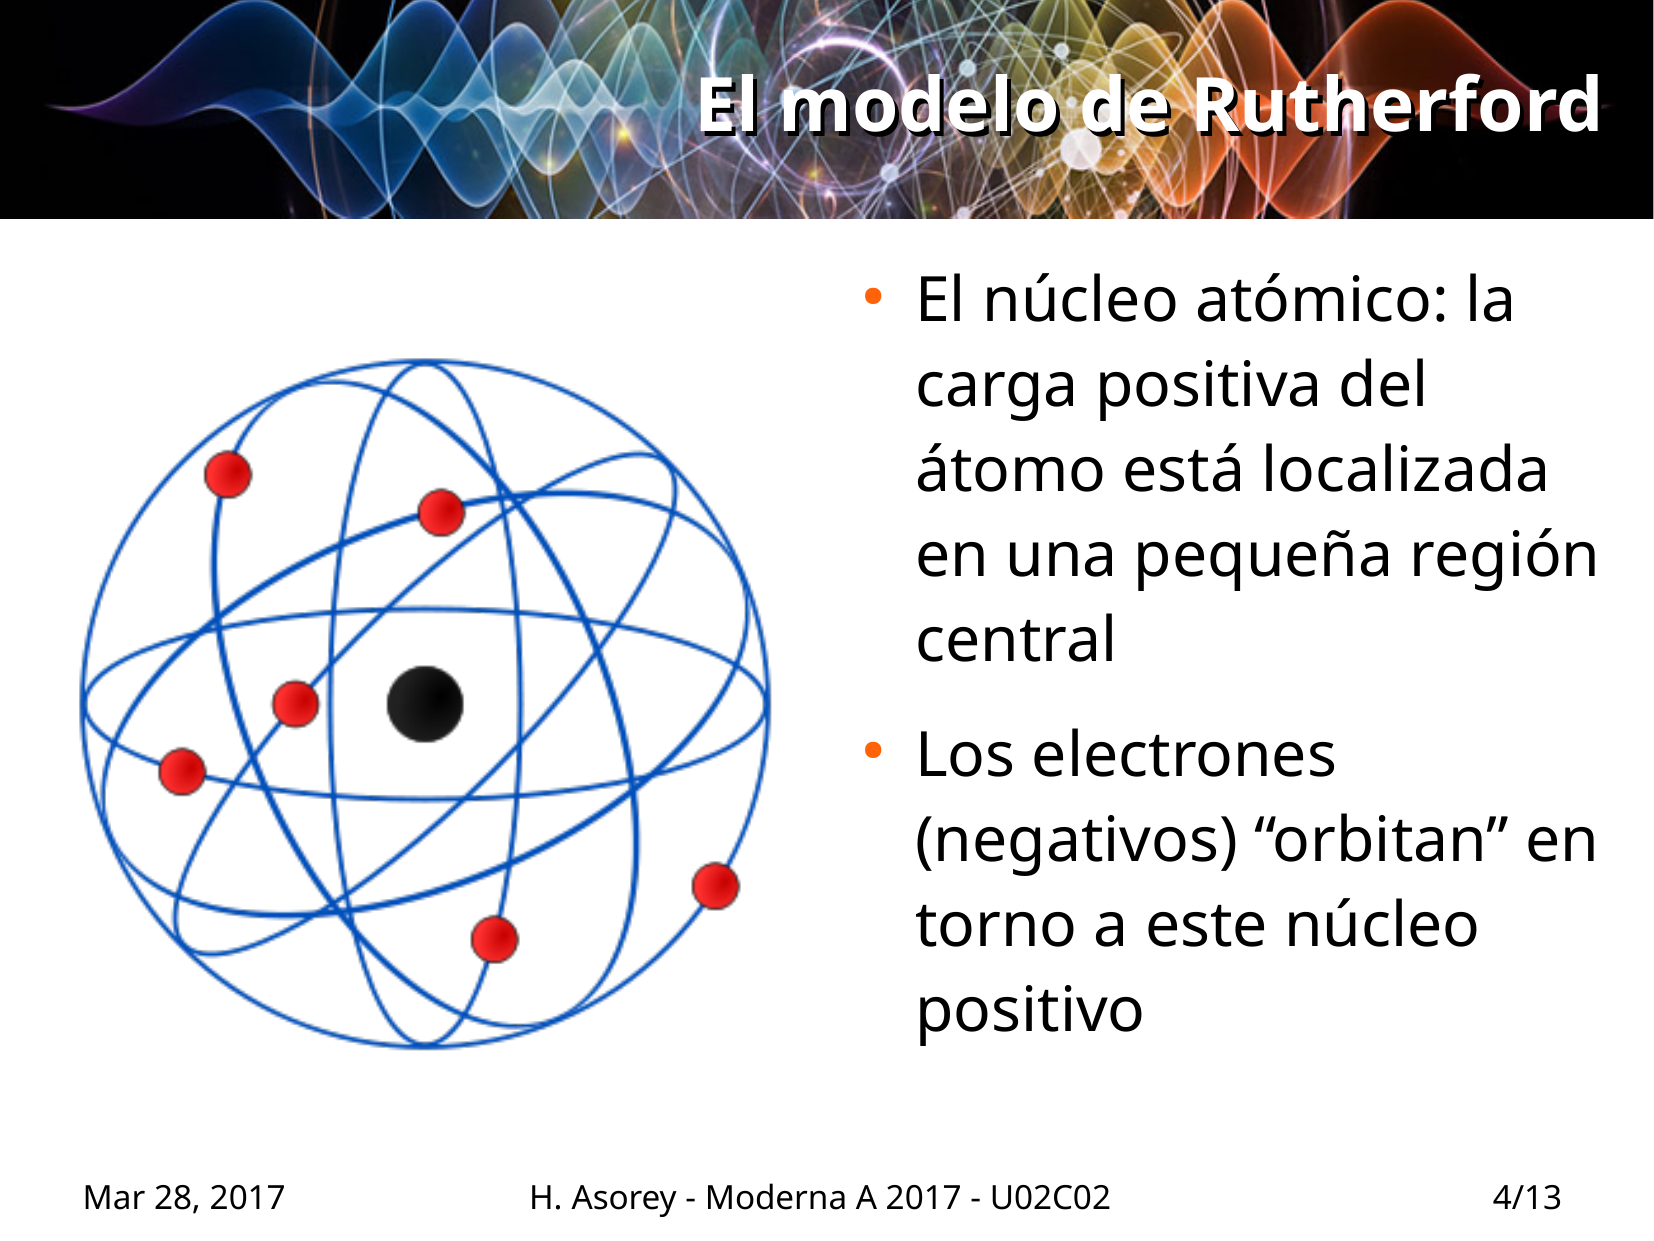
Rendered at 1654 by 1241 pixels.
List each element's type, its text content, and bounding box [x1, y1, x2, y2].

list El núcleo atómico: la carga positiva del átomo está localizada en una pequeña región central Los electrones (negativos) “orbitan” en torno a este núcleo positivo [844, 255, 1606, 1156]
picture [0, 0, 1654, 219]
picture [45, 324, 807, 1086]
title El modelo de Rutherford [45, 15, 1606, 191]
